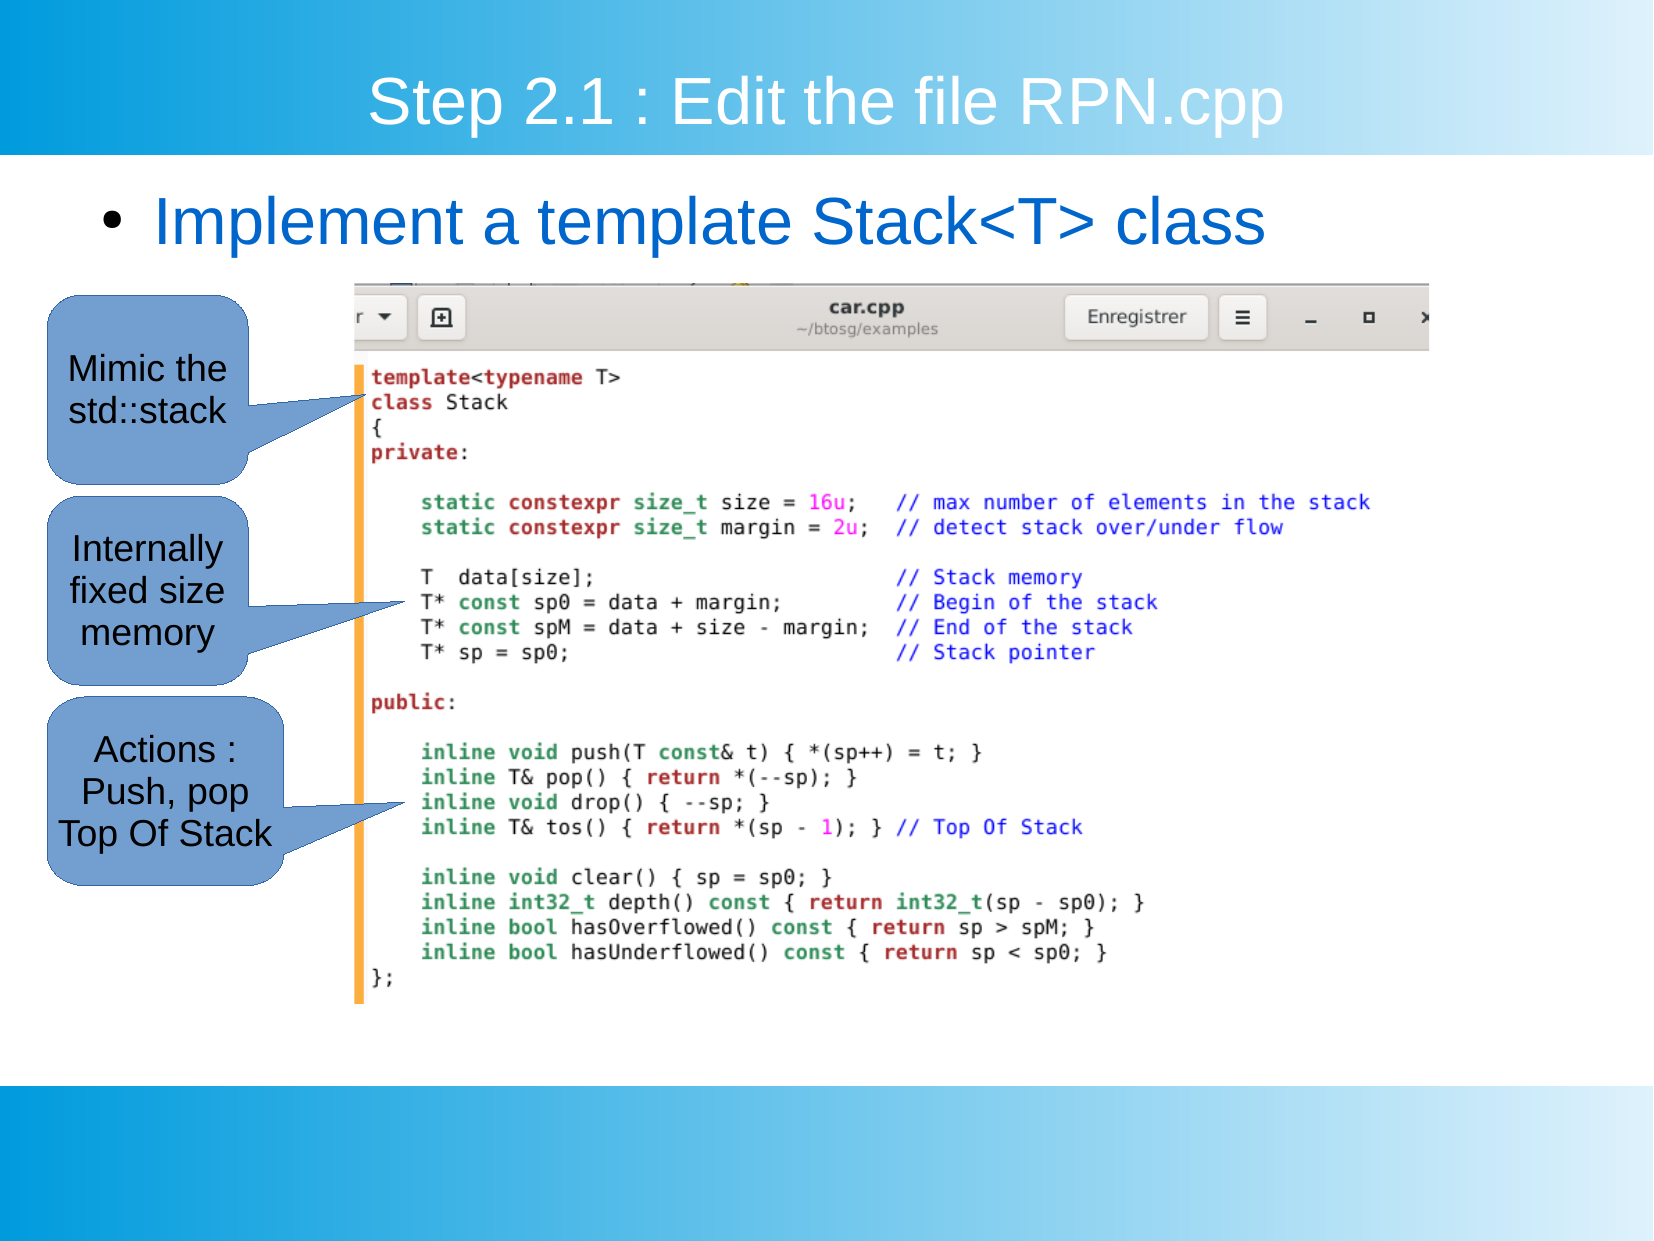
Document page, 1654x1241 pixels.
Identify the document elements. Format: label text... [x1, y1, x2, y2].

text_box Internally fixed size memory [47, 496, 405, 686]
text_box Actions : Push, pop Top Of Stack [47, 696, 405, 886]
list Implement a template Stack<T> class [82, 183, 1571, 319]
picture [354, 283, 1430, 1004]
title Step 2.1 : Edit the file RPN.cpp [82, 49, 1571, 154]
text_box Mimic the std::stack [47, 295, 366, 485]
